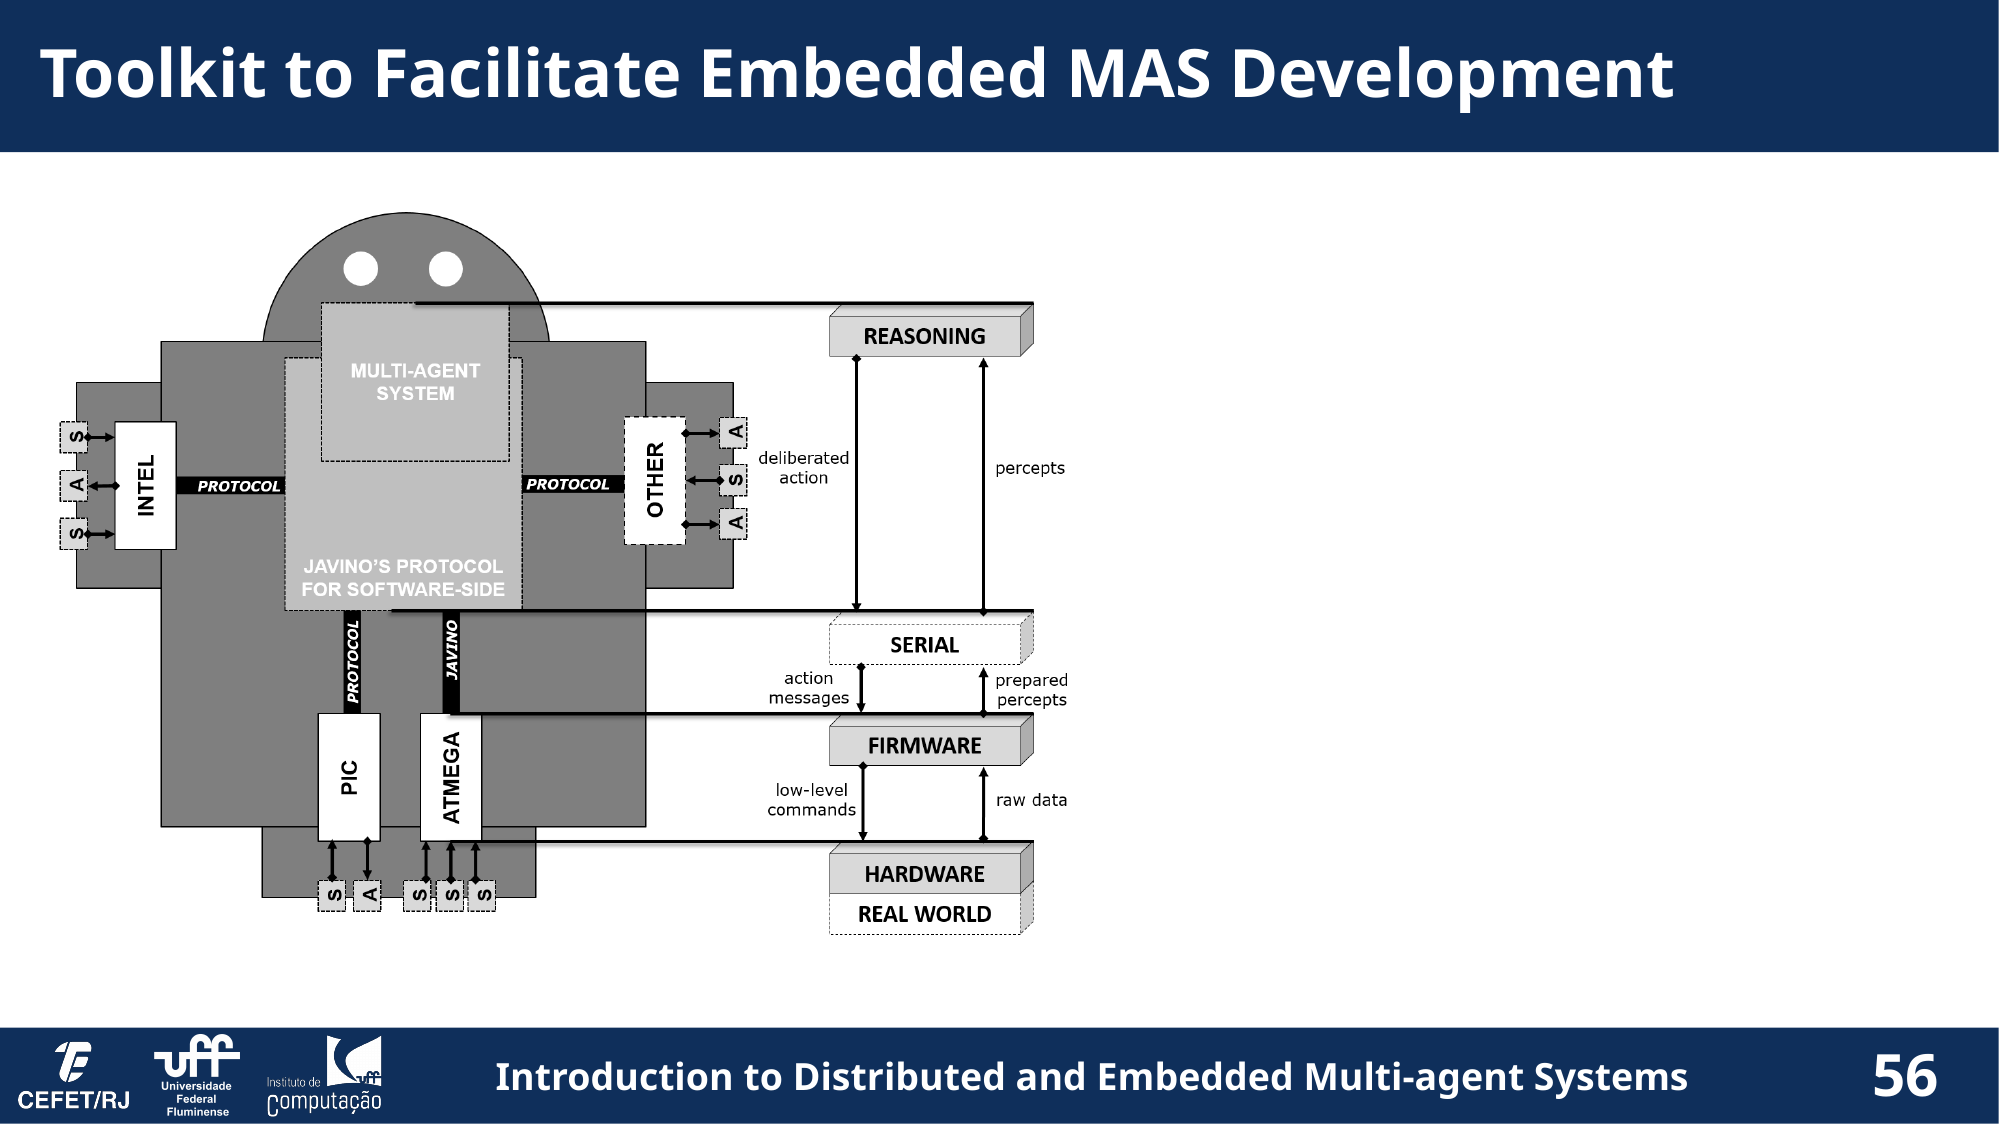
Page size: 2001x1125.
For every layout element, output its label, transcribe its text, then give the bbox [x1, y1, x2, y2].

picture [265, 1033, 383, 1117]
picture [58, 212, 1091, 943]
picture [153, 1033, 241, 1121]
picture [18, 1021, 129, 1125]
text_box Toolkit to Facilitate Embedded MAS Development [25, 23, 1998, 116]
